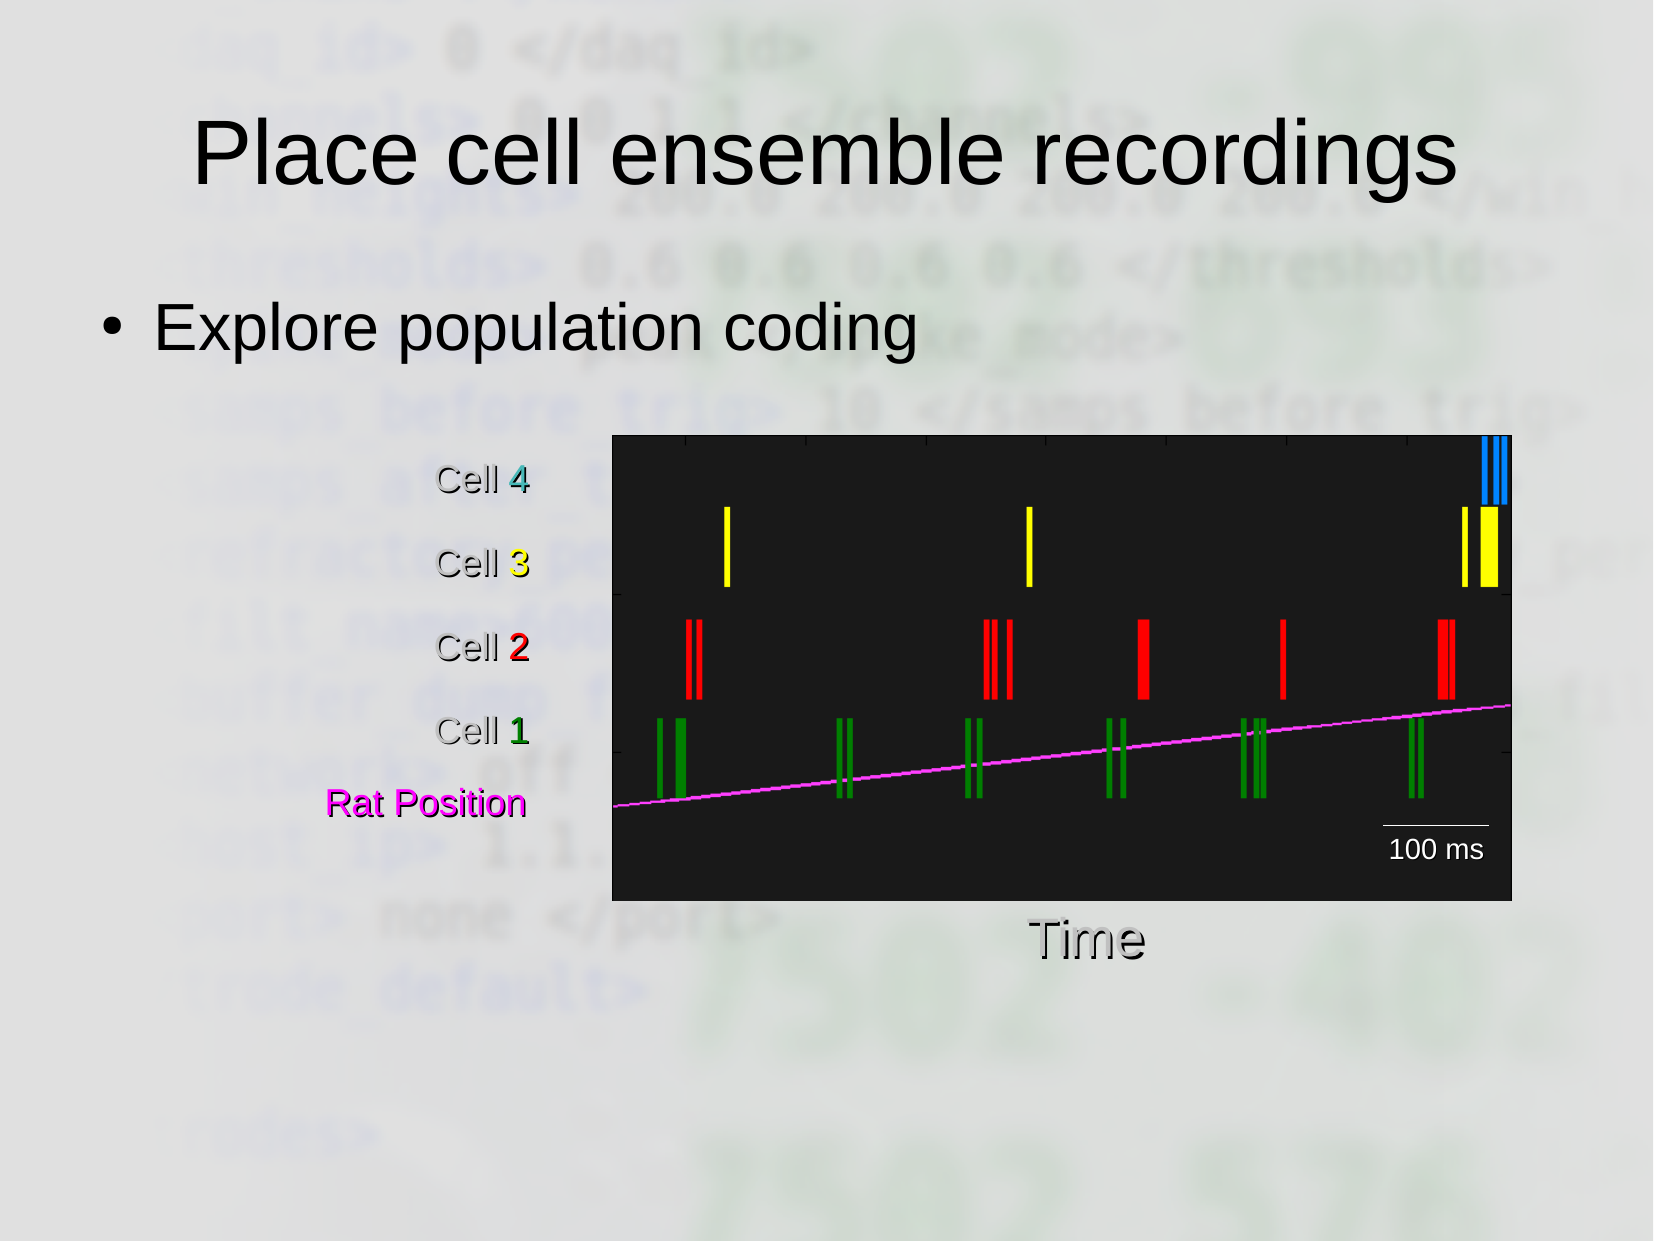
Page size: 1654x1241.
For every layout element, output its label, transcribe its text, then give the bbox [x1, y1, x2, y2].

text_box Cell 4 Cell 3 Cell 2 Cell 1 [418, 450, 544, 791]
picture [0, 0, 1654, 1241]
text_box Time [1011, 900, 1163, 983]
text_box 100 ms [1373, 825, 1500, 877]
list Explore population coding [82, 290, 1571, 1109]
title Place cell ensemble recordings [82, 49, 1571, 257]
text_box Rat Position [309, 774, 542, 836]
